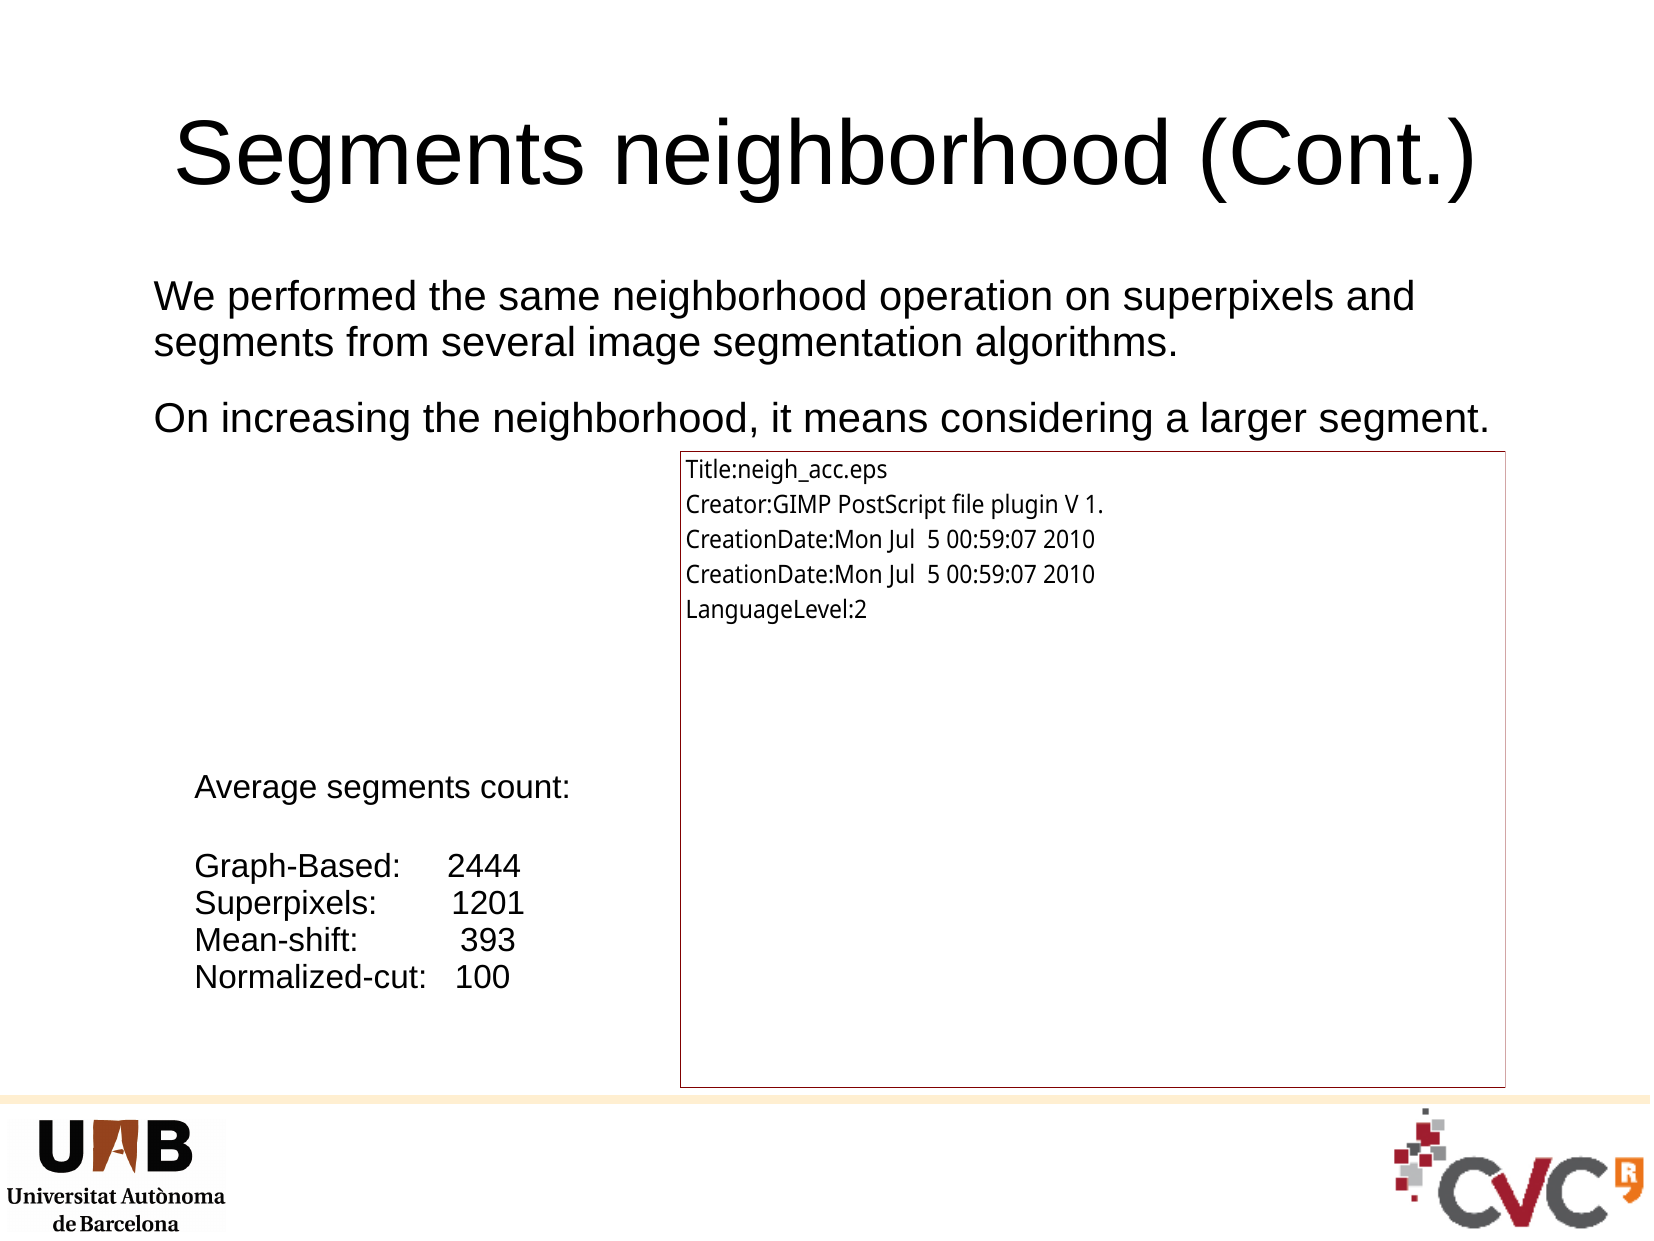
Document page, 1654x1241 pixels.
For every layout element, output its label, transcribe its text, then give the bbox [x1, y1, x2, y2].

picture [7, 1119, 226, 1232]
picture [1393, 1107, 1650, 1235]
list We performed the same neighborhood operation on superpixels and segments from several image segmentation algorithms. On increasing the neighborhood, it means considering a larger segment. [82, 272, 1571, 1091]
title Segments neighborhood (Cont.) [82, 56, 1571, 250]
text_box Average segments count: Graph-Based: 2444 Superpixels: 1201 Mean-shift: 393 Normalized-cut: 100 [179, 761, 593, 1004]
picture [678, 450, 1506, 1088]
